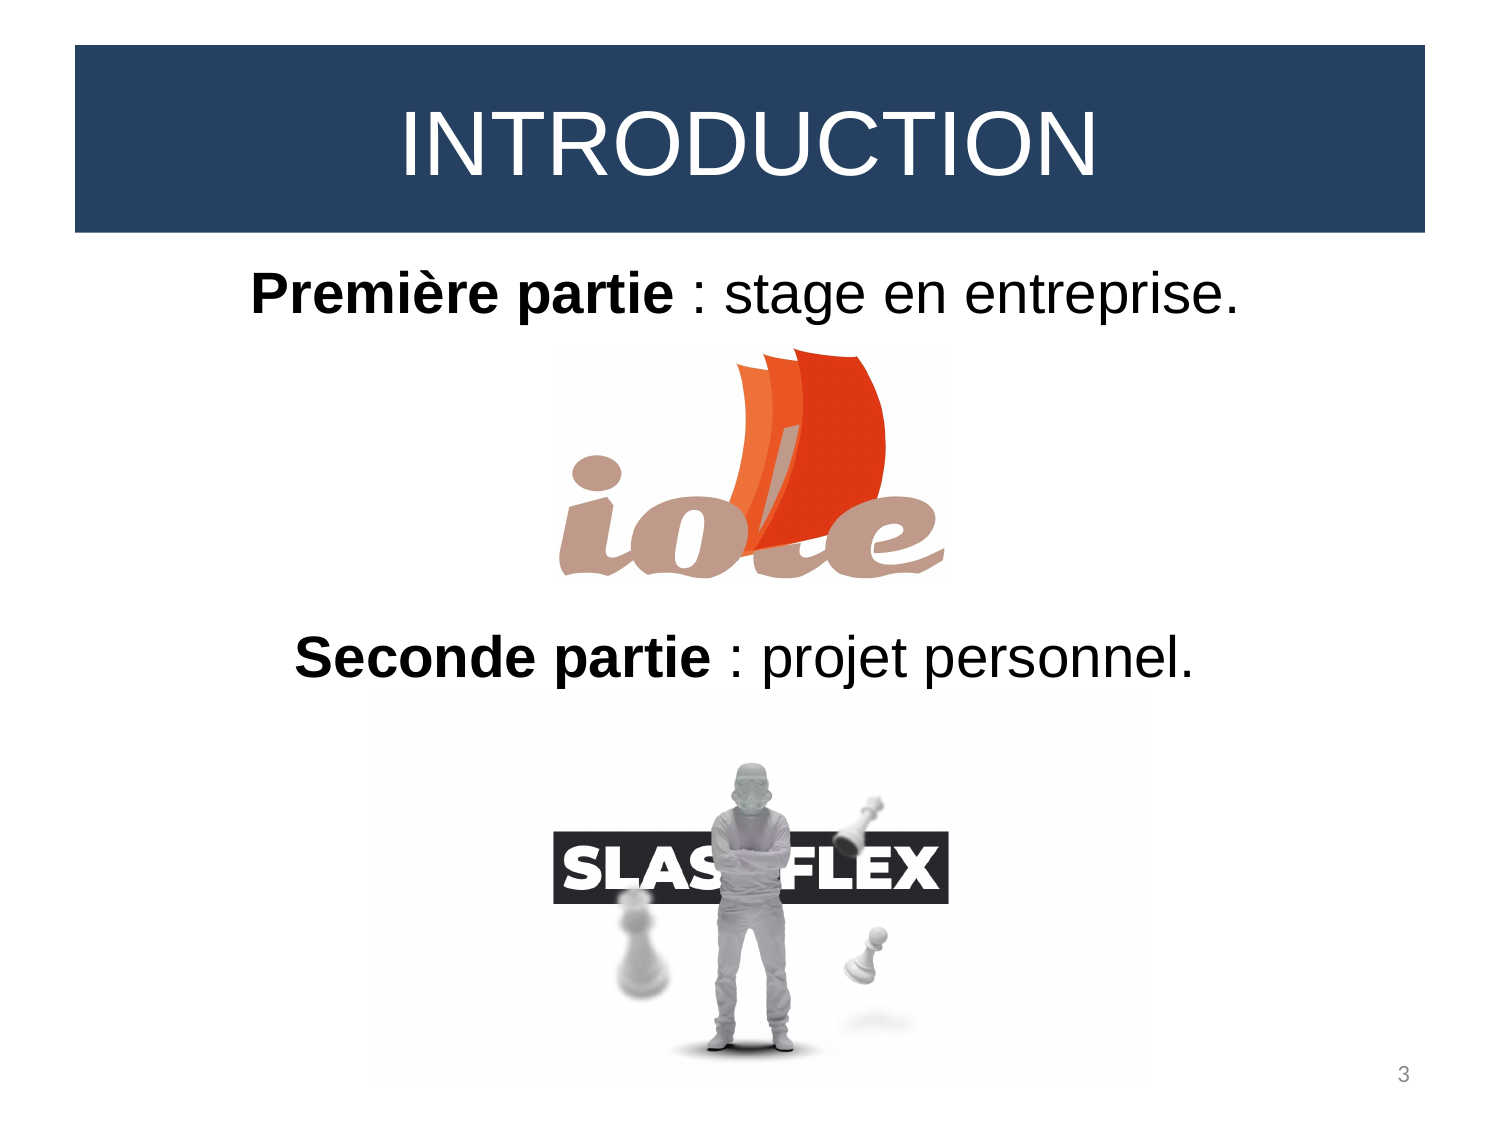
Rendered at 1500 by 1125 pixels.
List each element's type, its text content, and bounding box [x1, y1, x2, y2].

list Première partie : stage en entreprise. Seconde partie : projet personnel. [70, 248, 1421, 979]
picture [368, 689, 1149, 1087]
title INTRODUCTION [75, 45, 1425, 233]
picture [556, 347, 945, 579]
